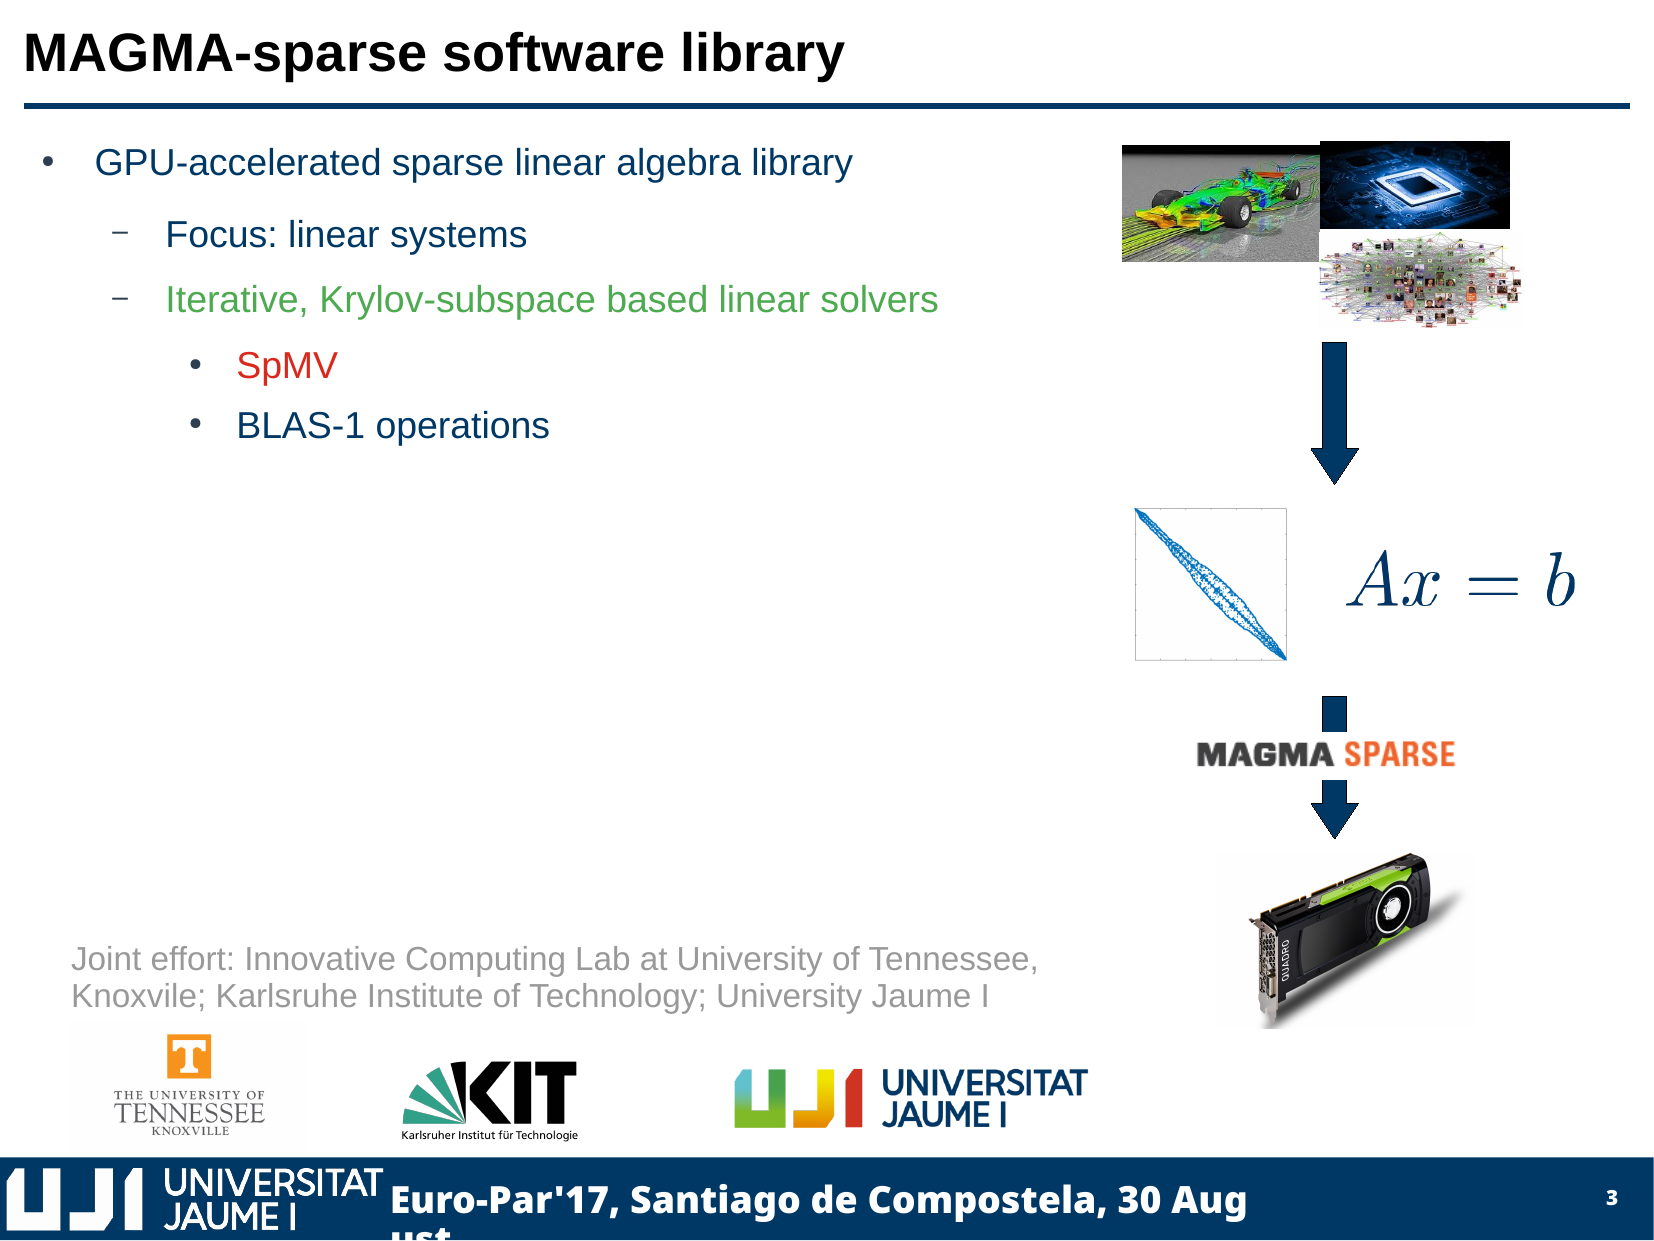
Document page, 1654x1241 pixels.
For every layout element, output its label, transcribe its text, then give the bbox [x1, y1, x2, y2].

picture [1346, 550, 1575, 606]
picture [1189, 732, 1465, 780]
picture [401, 1057, 579, 1146]
picture [0, 1158, 390, 1241]
text_box Joint effort: Innovative Computing Lab at University of Tennessee, Knoxvile; Karlsruhe Institute of Technology; University Jaume I [20, 933, 1099, 1028]
text_box [1311, 780, 1359, 839]
picture [1216, 851, 1475, 1029]
picture [732, 1062, 1094, 1132]
picture [70, 1021, 308, 1155]
picture [1134, 507, 1288, 662]
title MAGMA-sparse software library [23, 0, 1630, 107]
text_box [1322, 696, 1347, 732]
list GPU-accelerated sparse linear algebra library Focus: linear systems Iterative, Krylov-subspace based linear solvers SpMV BLAS-1 operations [23, 141, 1040, 721]
picture [1122, 141, 1524, 328]
text_box [1311, 342, 1359, 485]
